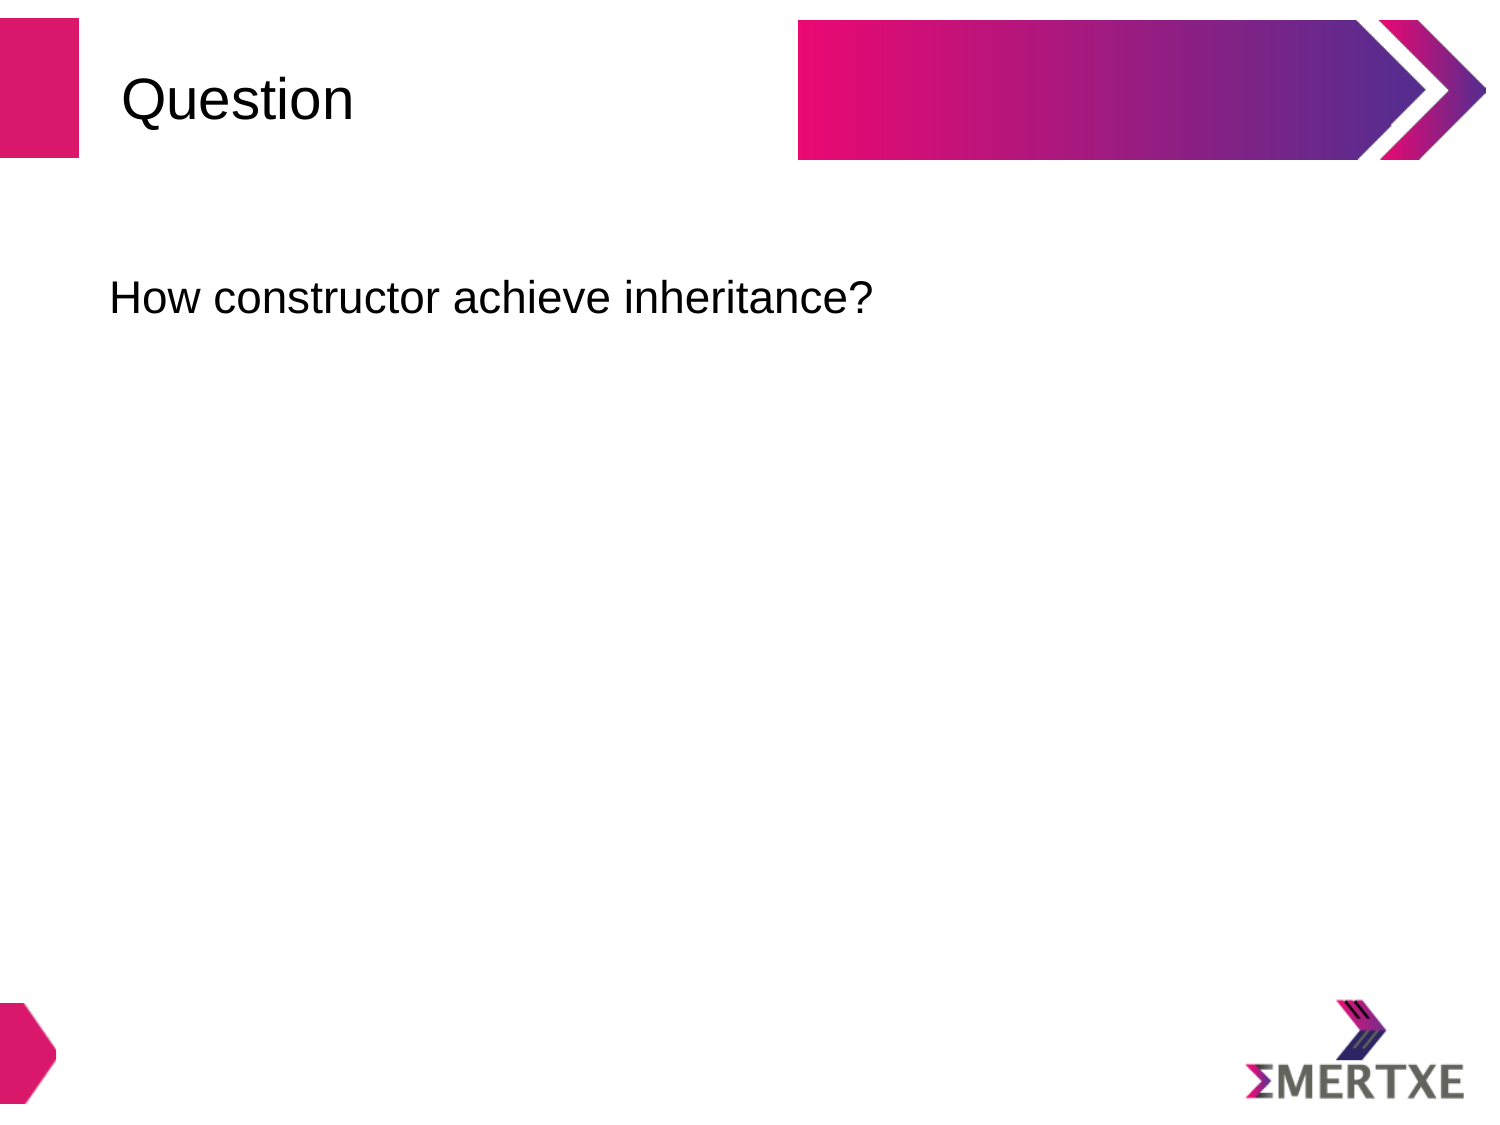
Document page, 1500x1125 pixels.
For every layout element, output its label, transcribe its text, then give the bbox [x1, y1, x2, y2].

picture [1245, 996, 1465, 1099]
text_box Question [106, 59, 733, 140]
picture [798, 20, 1486, 160]
text_box How constructor achieve inheritance? [94, 264, 1465, 331]
